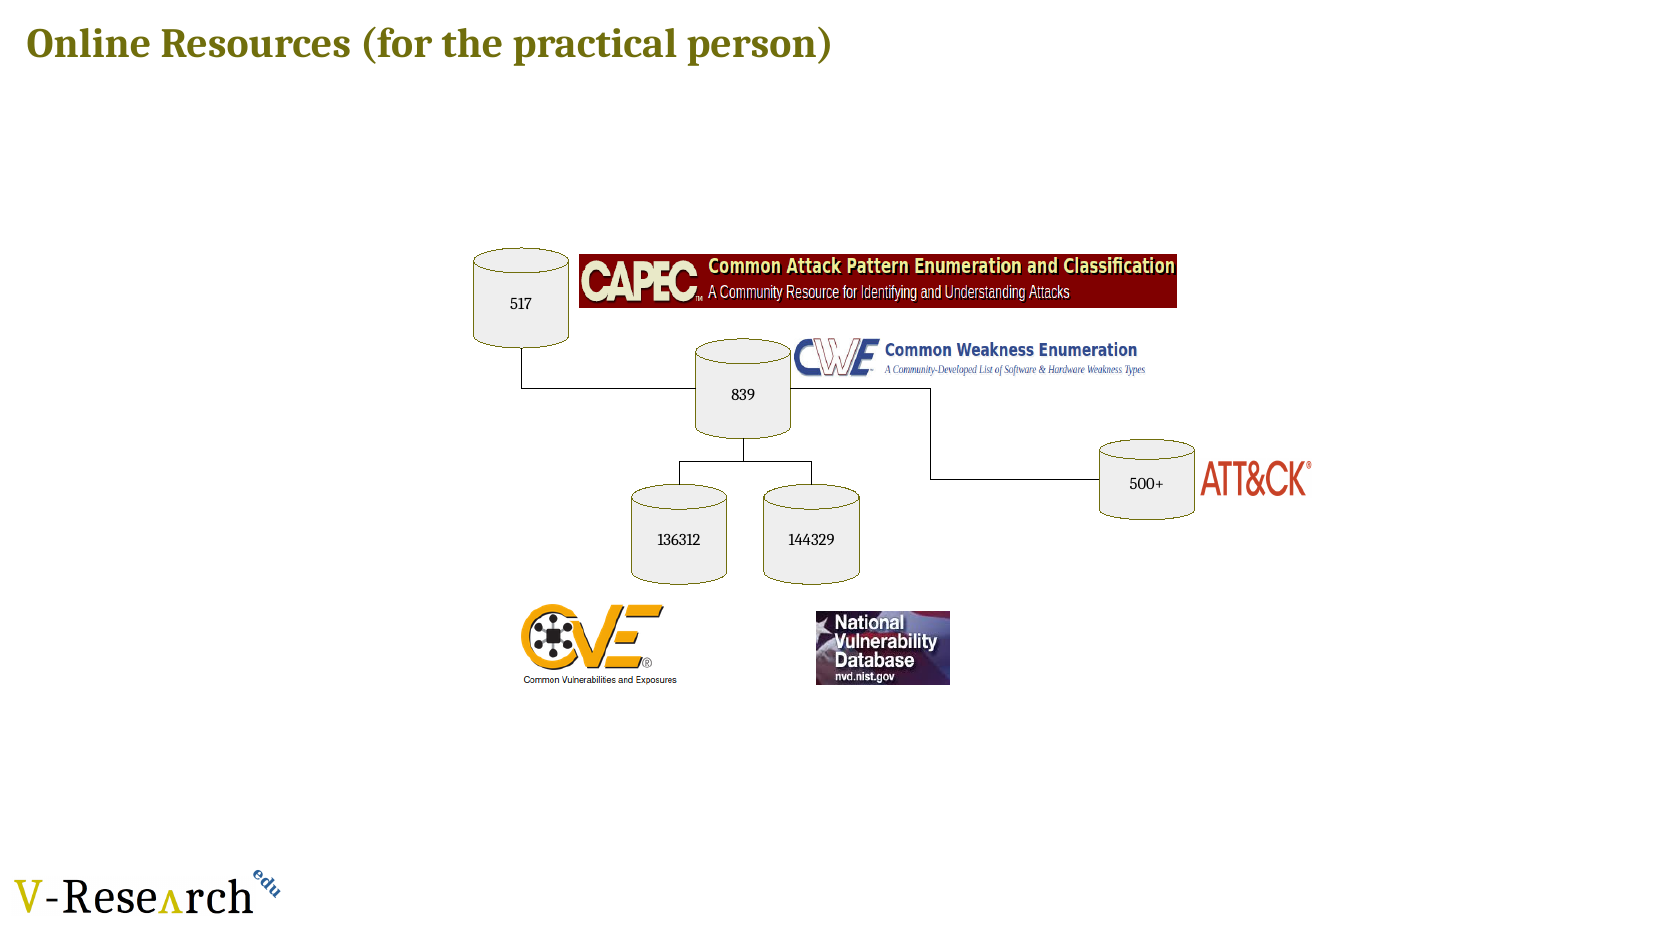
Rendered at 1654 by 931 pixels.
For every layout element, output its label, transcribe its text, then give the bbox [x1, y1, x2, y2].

picture [11, 876, 255, 916]
text_box 839 [695, 338, 791, 439]
picture [520, 601, 680, 686]
text_box 517 [473, 247, 569, 349]
text_box 136312 [631, 484, 727, 585]
text_box Online Resources (for the practical person) [11, 12, 1193, 77]
text_box 500+ [1099, 439, 1195, 520]
picture [1199, 458, 1312, 498]
picture [816, 611, 950, 686]
text_box 144329 [763, 484, 860, 585]
text_box edu [222, 847, 333, 931]
picture [579, 254, 1177, 308]
picture [794, 335, 1147, 378]
